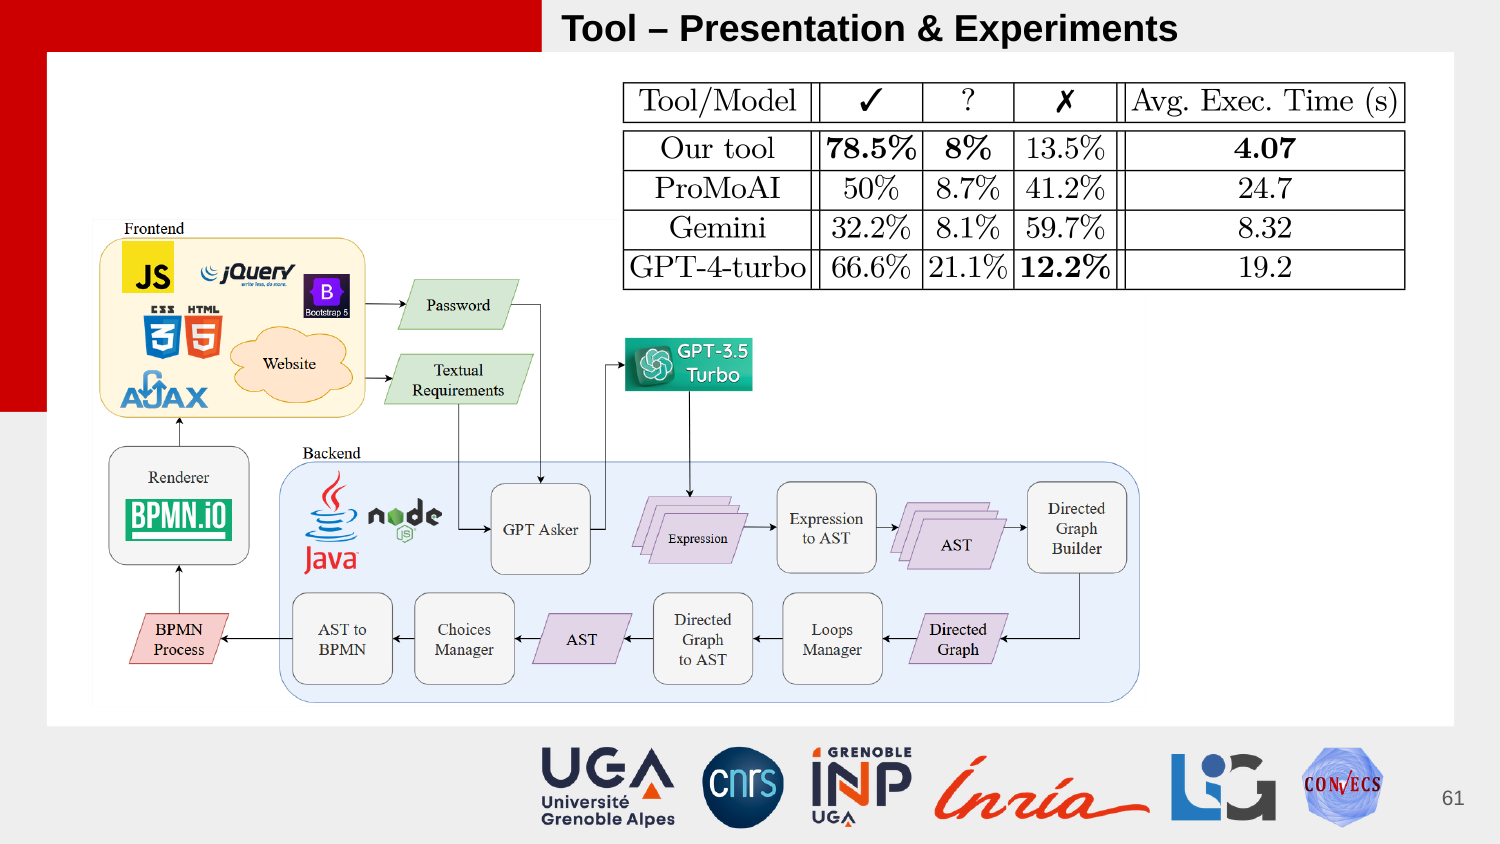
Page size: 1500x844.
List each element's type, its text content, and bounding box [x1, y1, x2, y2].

slide_number <numéro> [1389, 764, 1480, 830]
picture [0, 0, 1500, 844]
text_box Tool – Presentation & Experiments [546, 0, 1441, 55]
